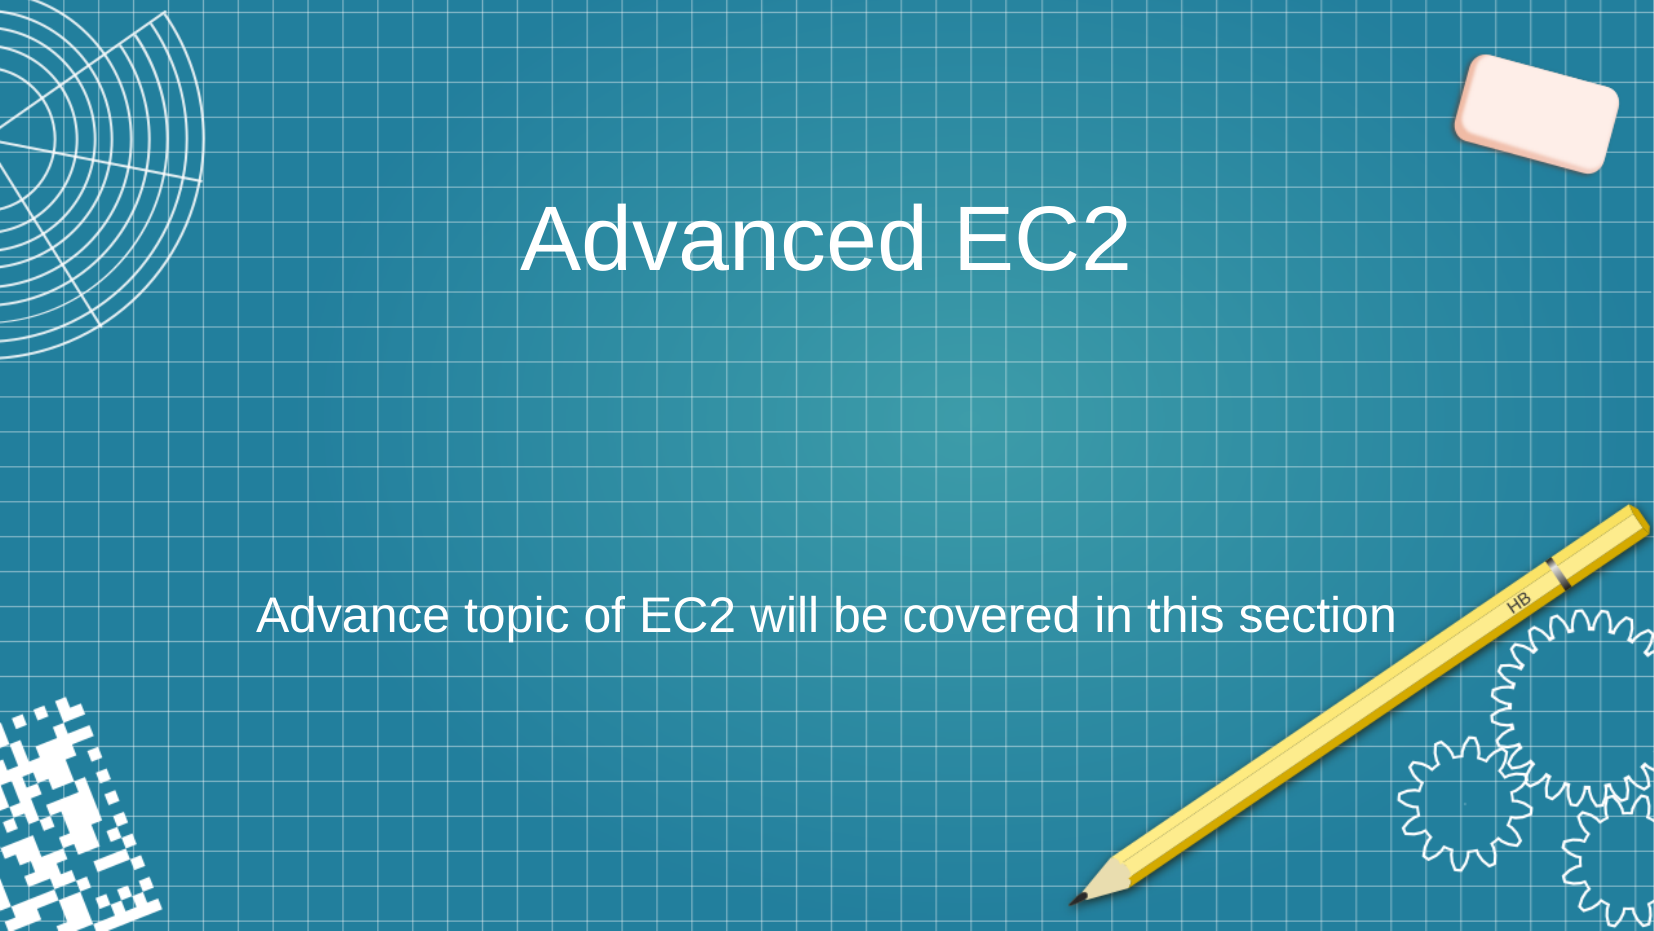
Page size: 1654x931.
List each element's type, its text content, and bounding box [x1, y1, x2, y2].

title Advanced EC2 [82, 132, 1571, 346]
picture [0, 0, 1654, 931]
subtitle Advance topic of EC2 will be covered in this section [82, 389, 1571, 842]
